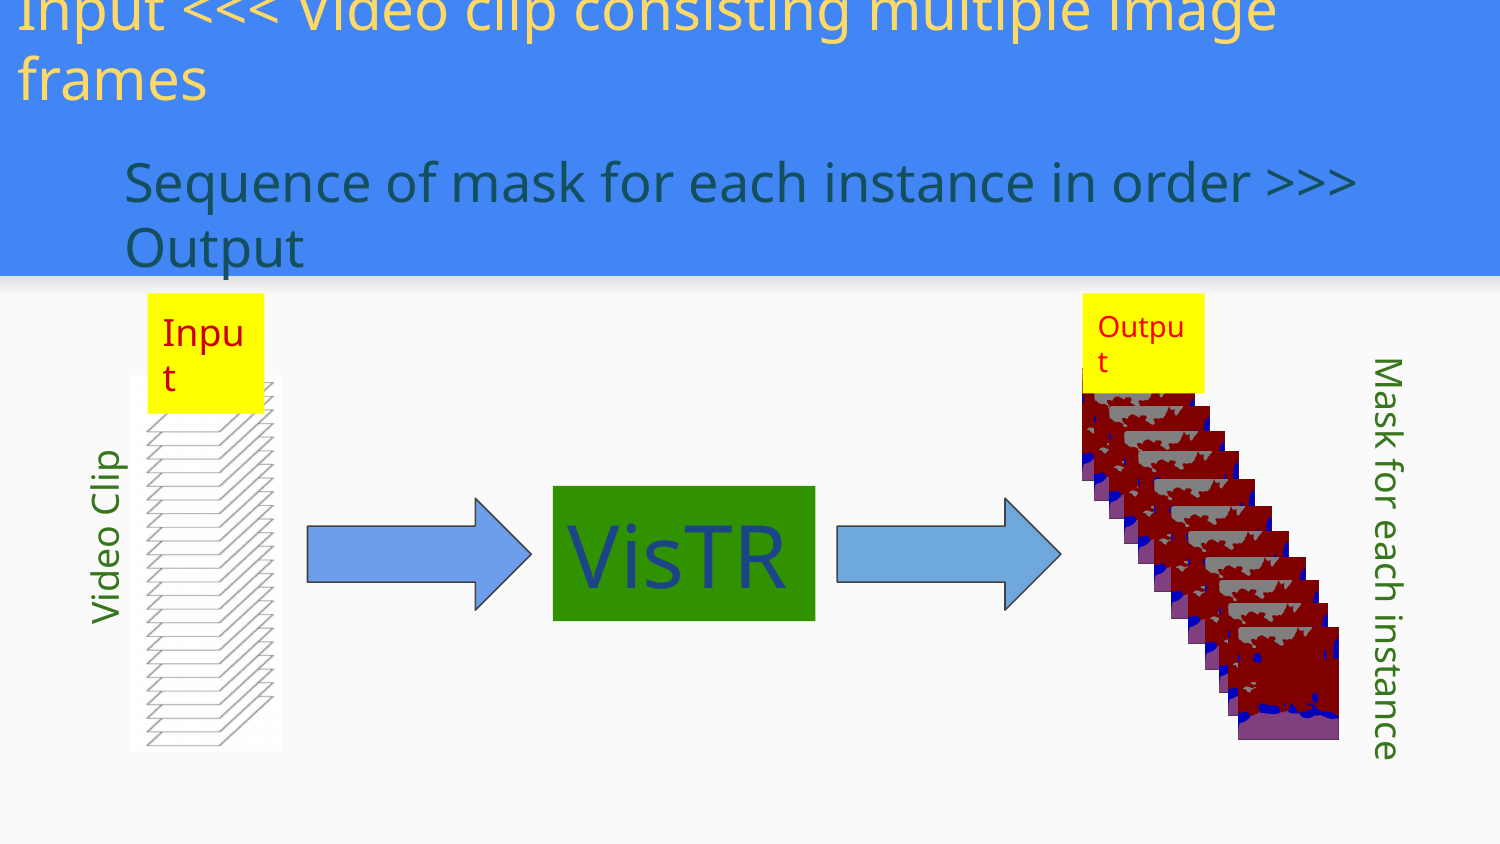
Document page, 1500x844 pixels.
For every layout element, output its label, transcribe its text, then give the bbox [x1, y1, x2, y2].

text_box Output [1082, 294, 1205, 394]
title Input <<< Video clip consisting multiple image frames [2, 18, 1498, 198]
text_box Sequence of mask for each instance in order >>> Output [109, 133, 1500, 294]
picture [1082, 394, 1339, 740]
text_box VisTR [552, 485, 816, 622]
text_box [307, 498, 532, 611]
text_box [837, 498, 1061, 611]
text_box Mask for each instance [1352, 341, 1428, 780]
picture [130, 375, 282, 752]
text_box Video Clip [66, 431, 142, 641]
text_box Input [147, 294, 265, 414]
